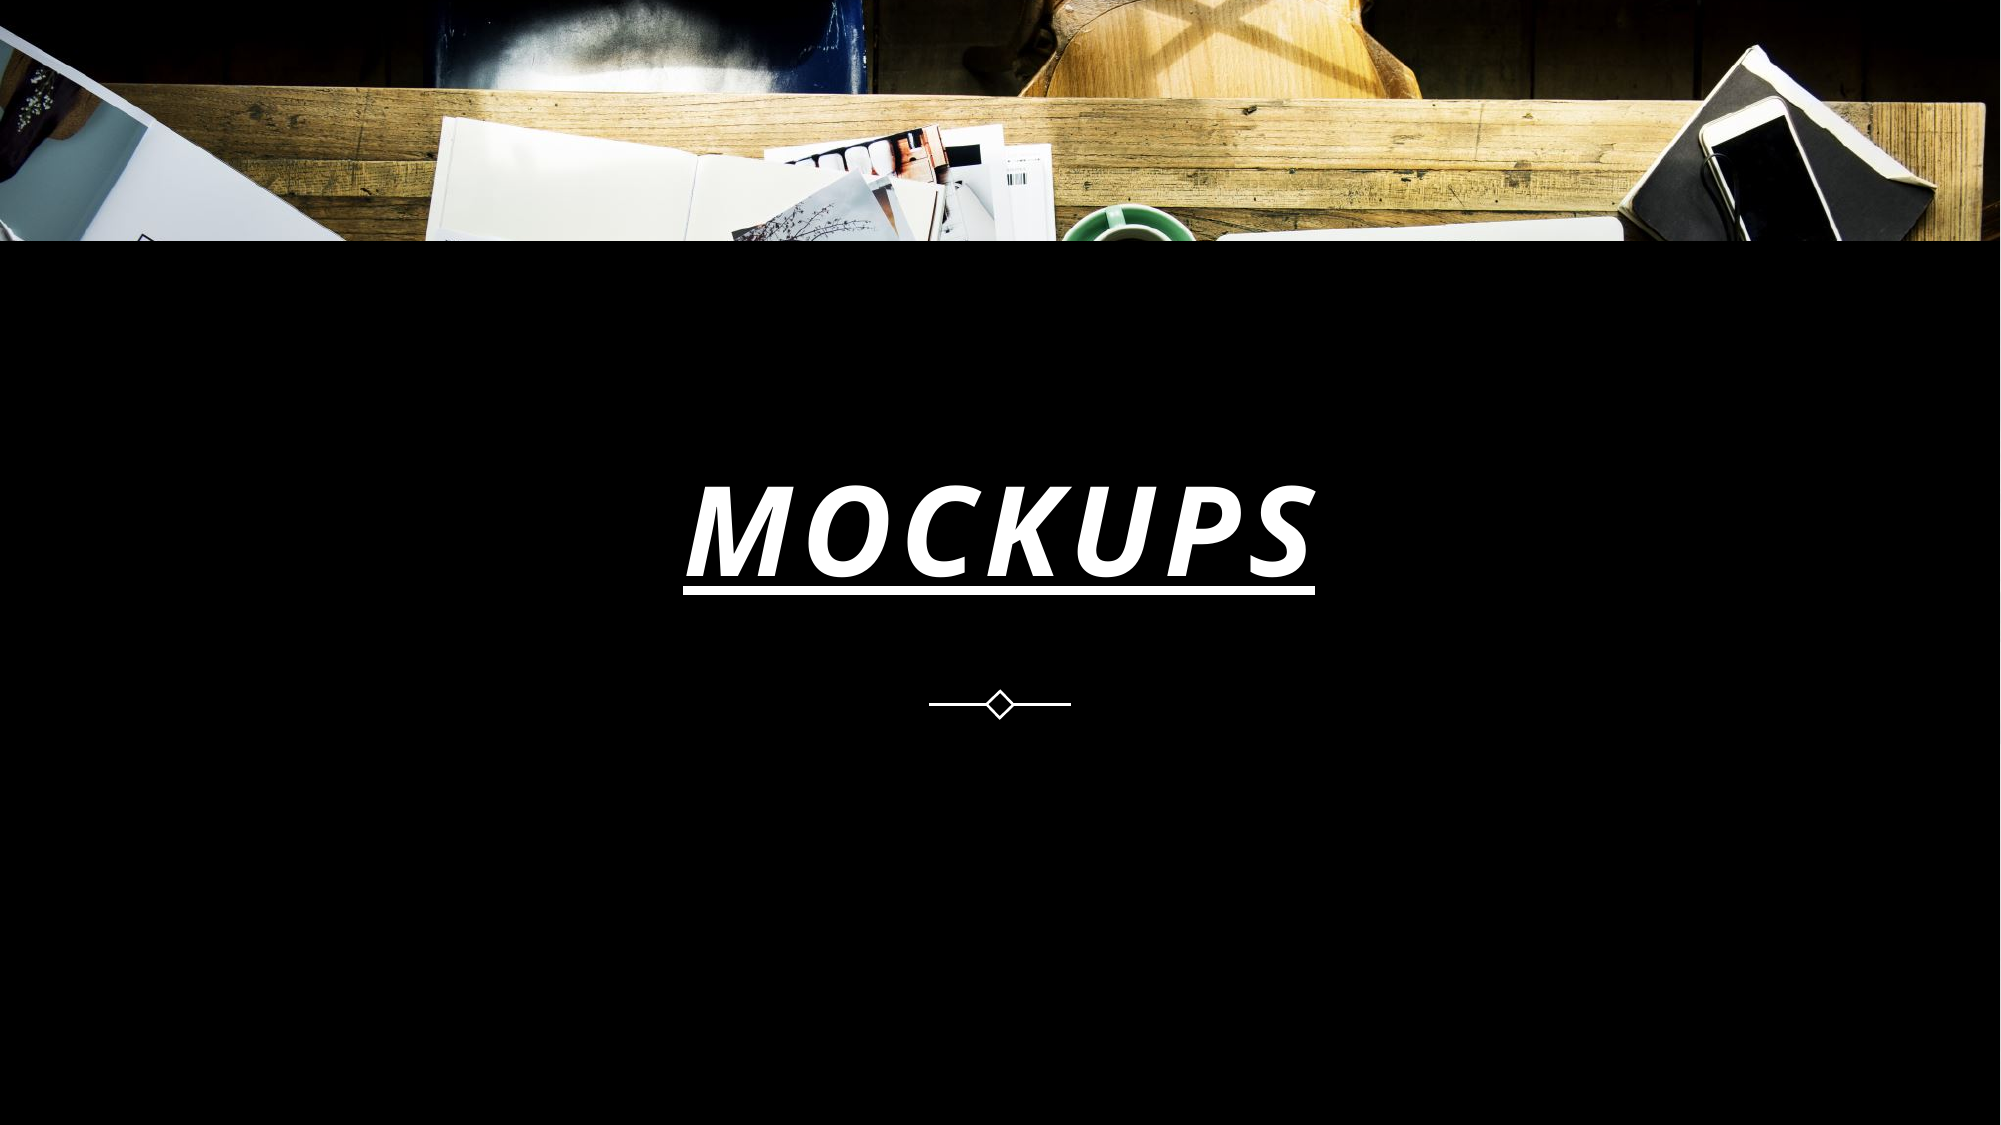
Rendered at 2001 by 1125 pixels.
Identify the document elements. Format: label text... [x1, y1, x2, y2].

text_box [0, 242, 2000, 1125]
picture [0, 0, 2000, 242]
title MOCKUPS [402, 174, 1596, 610]
